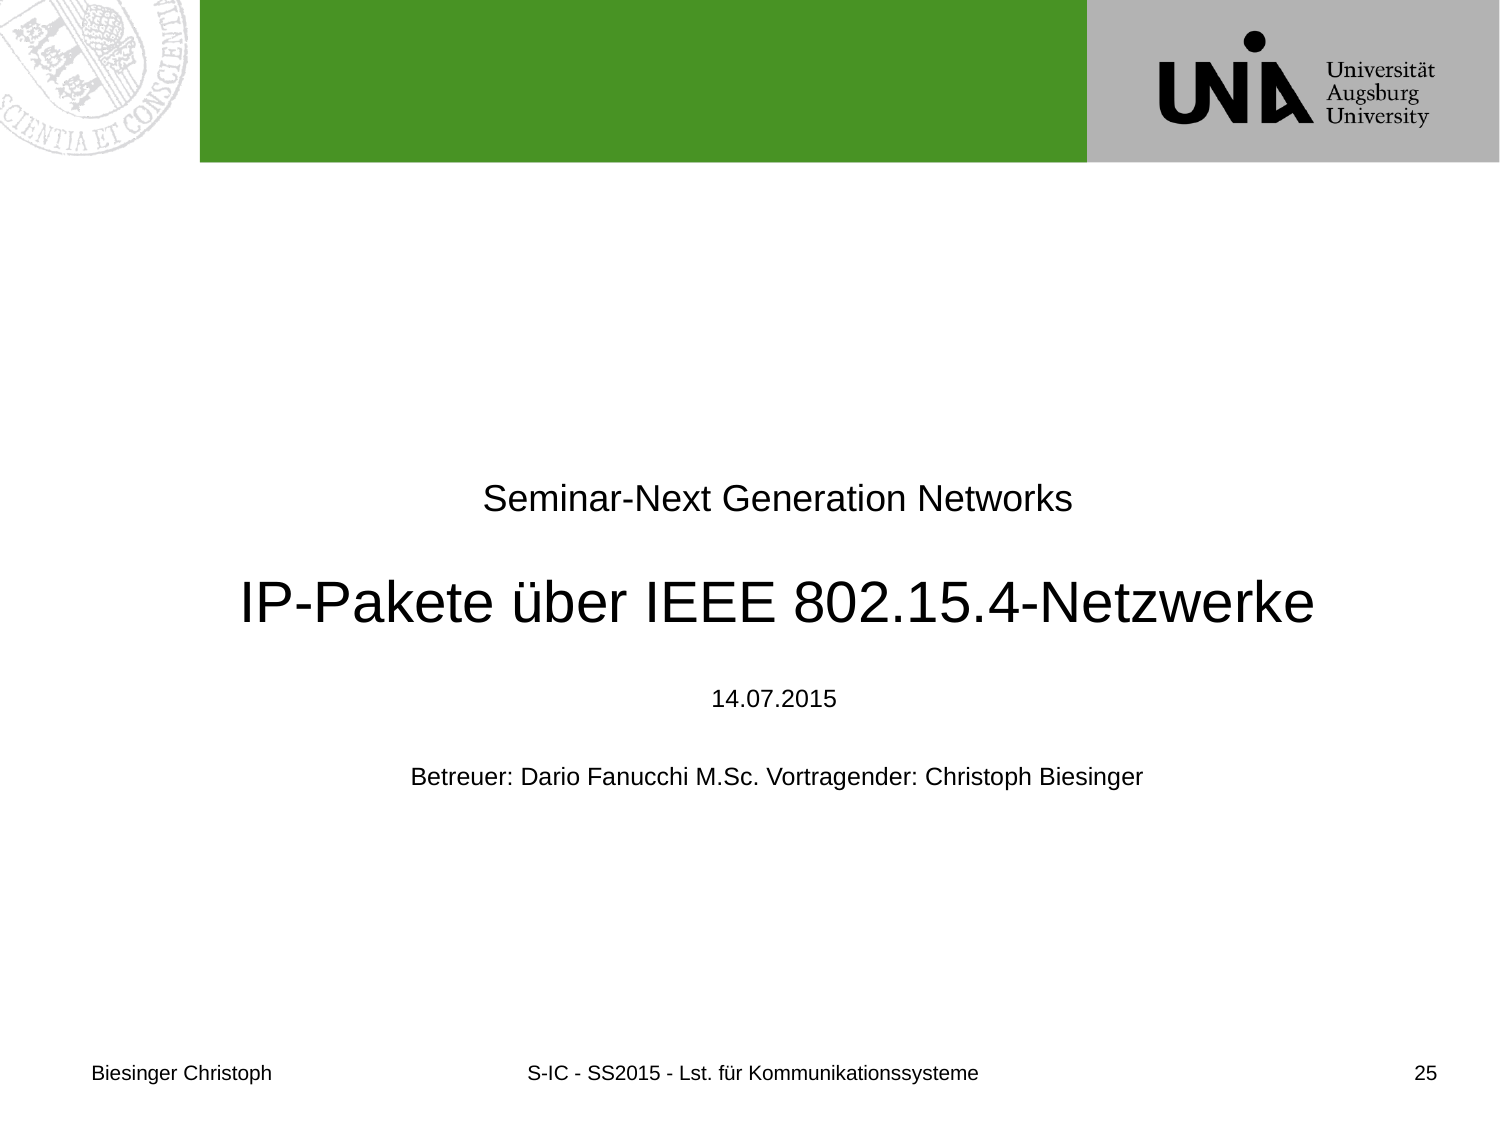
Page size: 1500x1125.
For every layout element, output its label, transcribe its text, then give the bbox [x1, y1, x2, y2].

slide_number Biesinger Christoph [76, 1035, 389, 1110]
slide_number <Nummer> [1175, 1035, 1452, 1110]
subtitle Seminar-Next Generation Networks IP-Pakete über IEEE 802.15.4-Netzwerke 14.07.2015 Betreuer: Dario Fanucchi M.Sc. Vortragender: Christoph Biesinger [75, 263, 1425, 1006]
footer S-IC - SS2015 - Lst. für Kommunikationssysteme [512, 1035, 1123, 1110]
picture [1122, 12, 1488, 271]
picture [0, 0, 188, 156]
